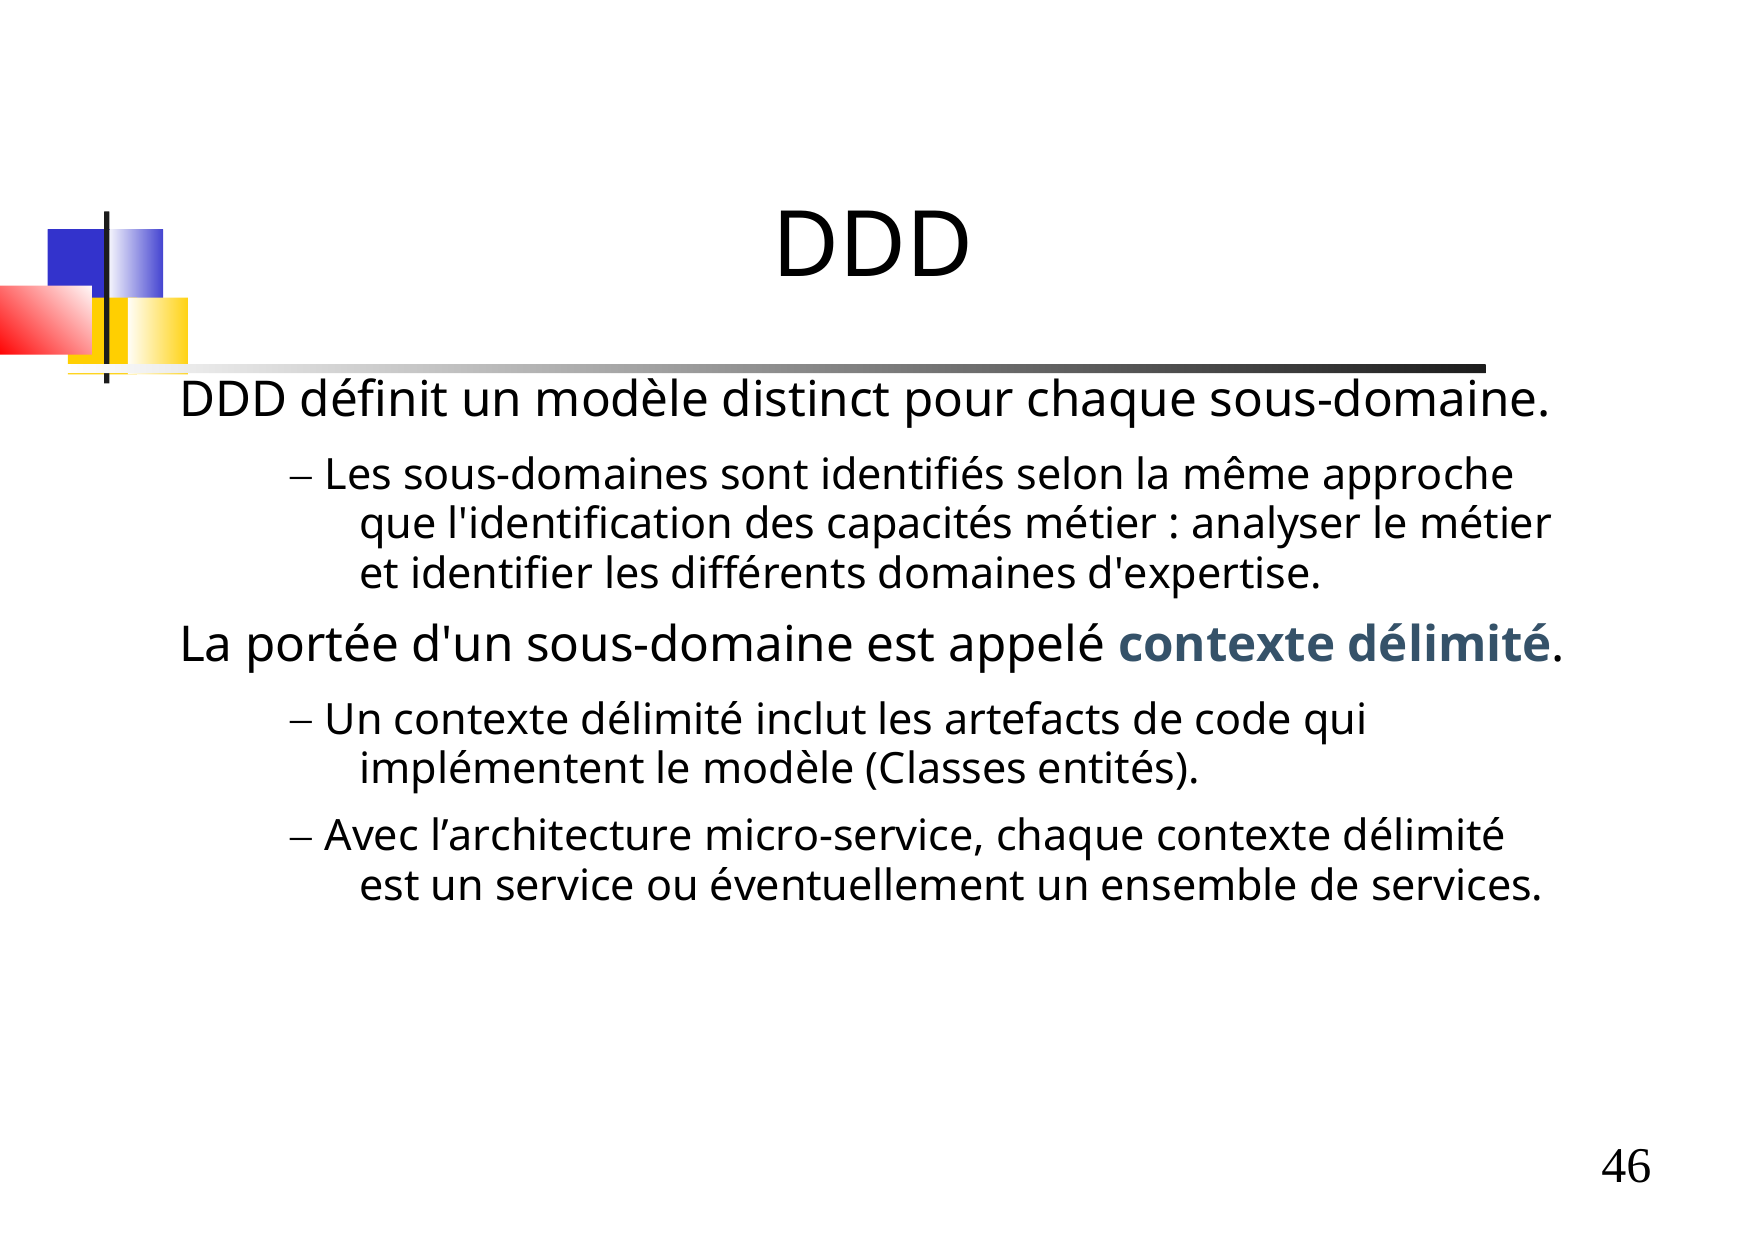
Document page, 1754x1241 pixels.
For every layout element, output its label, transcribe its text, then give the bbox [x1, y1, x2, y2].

list DDD définit un modèle distinct pour chaque sous-domaine. Les sous-domaines sont identifiés selon la même approche que l'identification des capacités métier : analyser le métier et identifier les différents domaines d'expertise. La portée d'un sous-domaine est appelé contexte délimité. Un contexte délimité inclut les artefacts de code qui implémentent le modèle (Classes entités). Avec l’architecture micro-service, chaque contexte délimité est un service ou éventuellement un ensemble de services. [179, 371, 1567, 1091]
title DDD [179, 139, 1567, 351]
